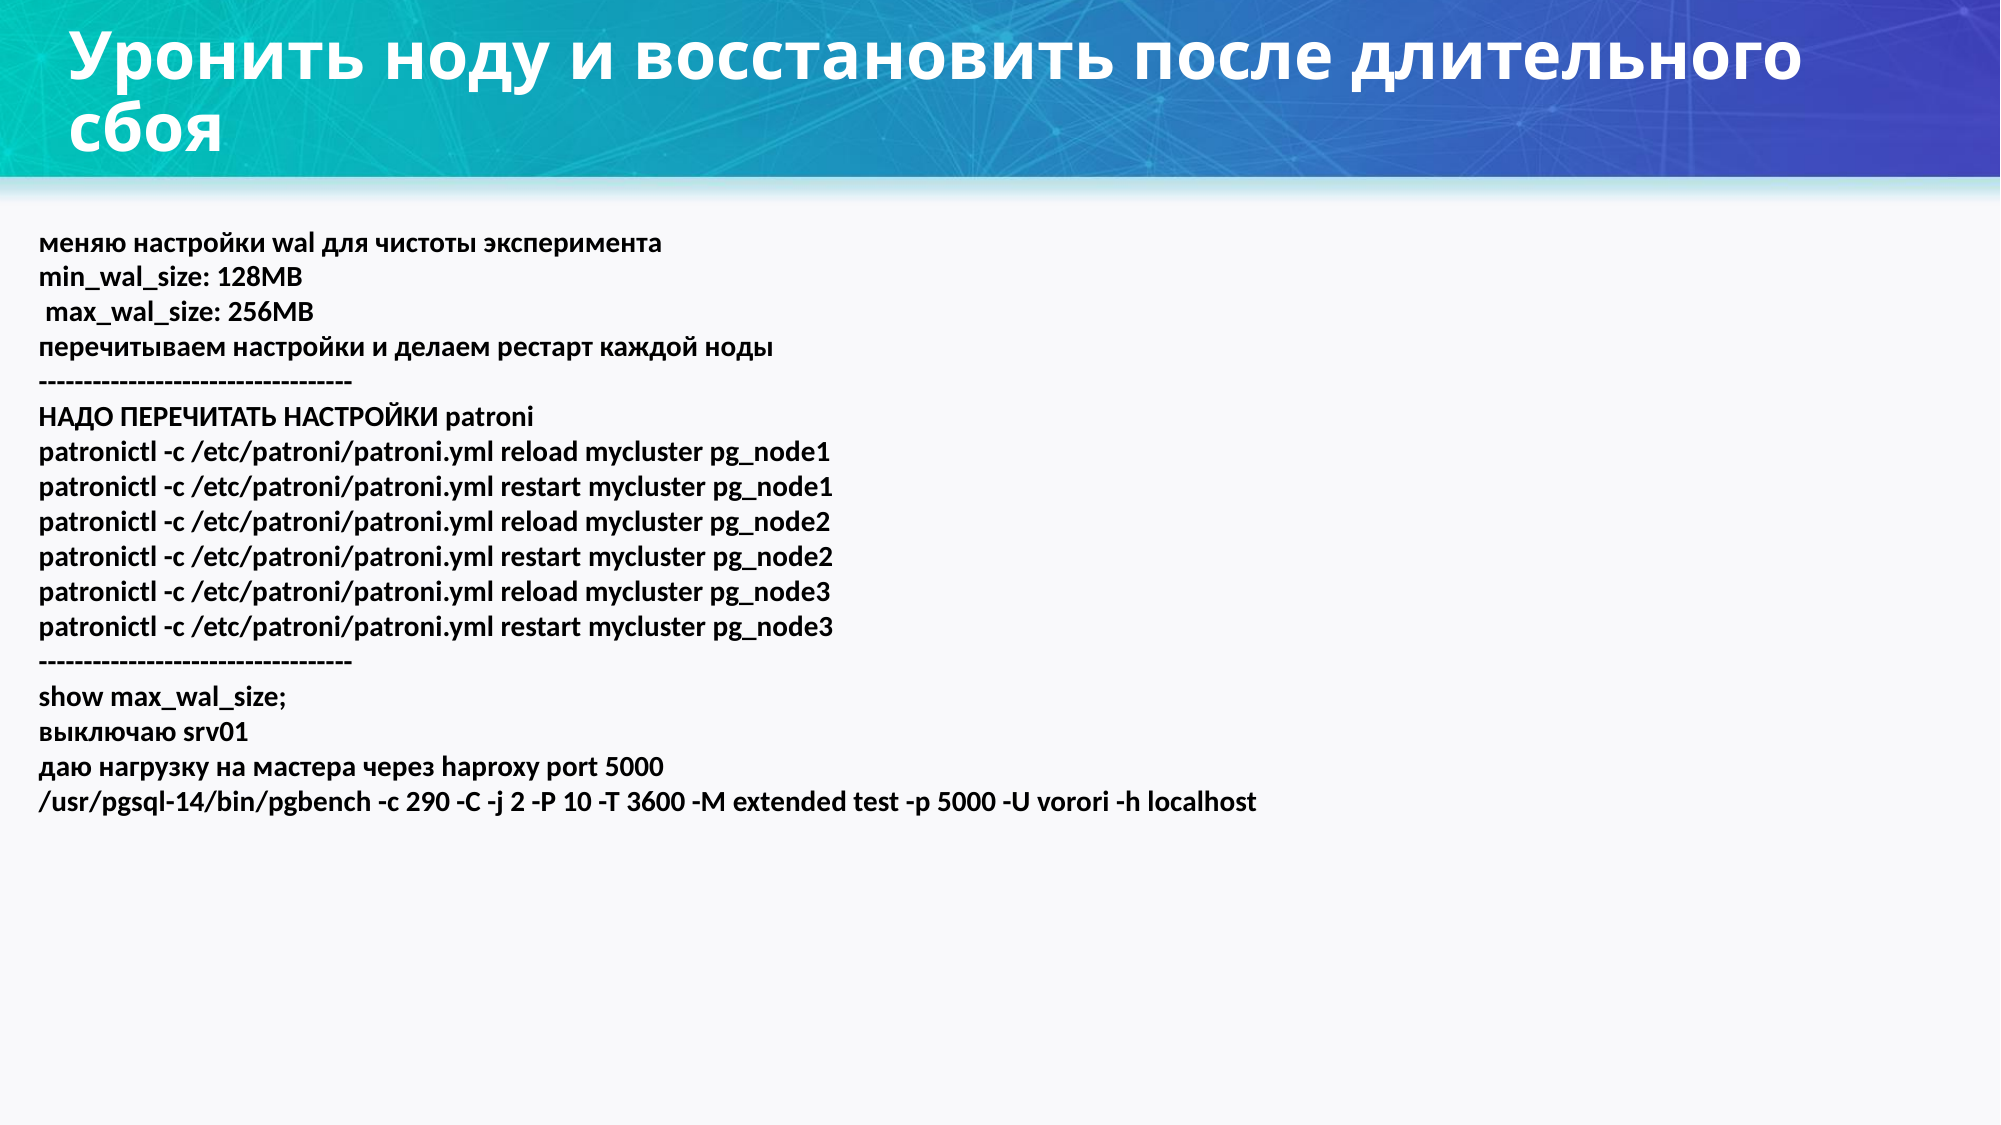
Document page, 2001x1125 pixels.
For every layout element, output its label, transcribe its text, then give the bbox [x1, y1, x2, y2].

picture [0, 0, 2000, 1125]
text_box Уронить ноду и восстановить после длительного сбоя [68, 49, 1882, 140]
text_box меняю настройки wal для чистоты эксперимента min_wal_size: 128MB max_wal_size: 256MB перечитываем настройки и делаем рестарт каждой ноды ----------------------------------- НАДО ПЕРЕЧИТАТЬ НАСТРОЙКИ patroni patronictl -c /etc/patroni/patroni.yml reload mycluster pg_node1 patronictl -c /etc/patroni/patroni.yml restart mycluster pg_node1 patronictl -c /etc/patroni/patroni.yml reload mycluster pg_node2 patronictl -c /etc/patroni/patroni.yml restart mycluster pg_node2 patronictl -c /etc/patroni/patroni.yml reload mycluster pg_node3 patronictl -c /etc/patroni/patroni.yml restart mycluster pg_node3 ----------------------------------- show max_wal_size; выключаю srv01 даю нагрузку на мастера через haproxy port 5000 /usr/pgsql-14/bin/pgbench -c 290 -C -j 2 -P 10 -T 3600 -M extended test -p 5000 -U vorori -h localhost [23, 207, 2000, 833]
